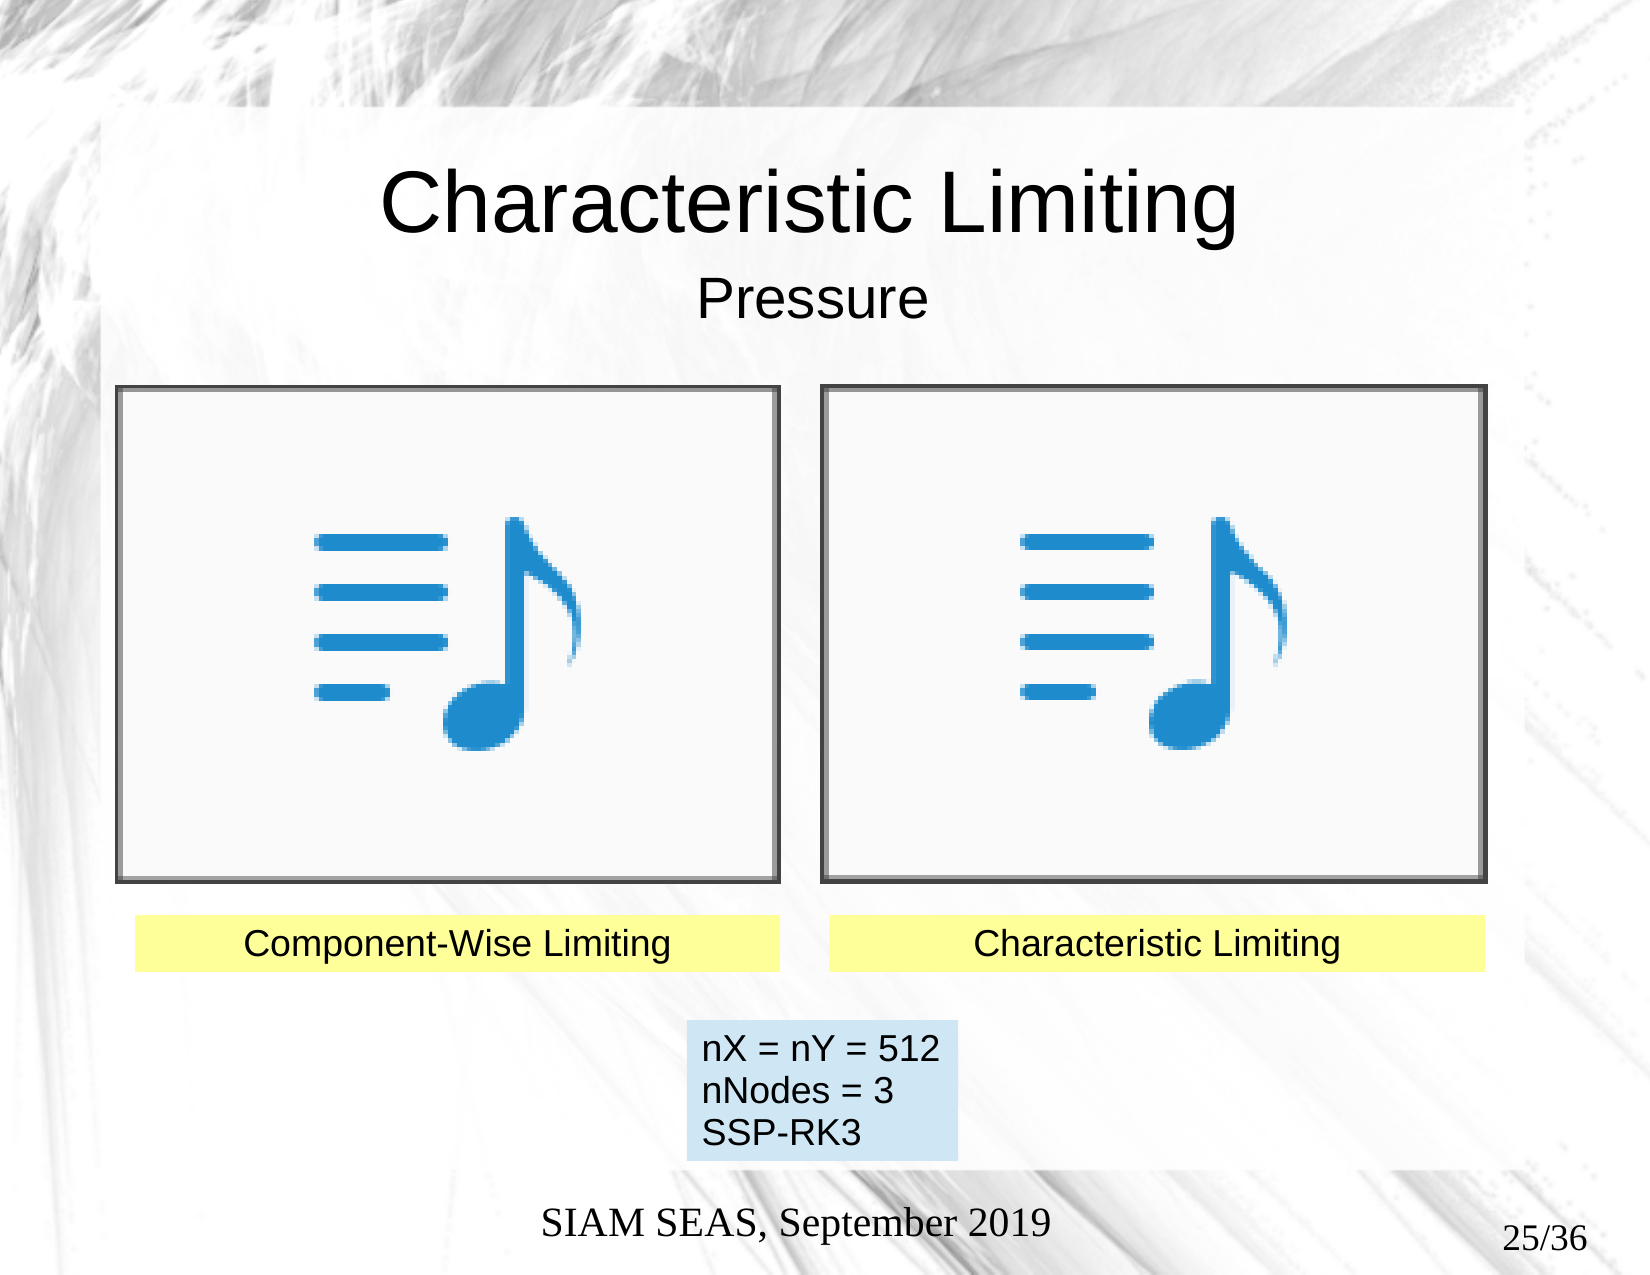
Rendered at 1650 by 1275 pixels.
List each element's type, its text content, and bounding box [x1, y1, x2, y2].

text_box [819, 383, 1501, 885]
title Characteristic Limiting [117, 115, 1503, 288]
picture [0, 0, 1650, 1275]
text_box [114, 383, 783, 886]
text_box nX = nY = 512 nNodes = 3 SSP-RK3 [686, 1020, 959, 1161]
text_box Pressure [675, 258, 952, 339]
text_box Component-Wise Limiting [135, 915, 781, 972]
text_box Characteristic Limiting [829, 915, 1486, 972]
